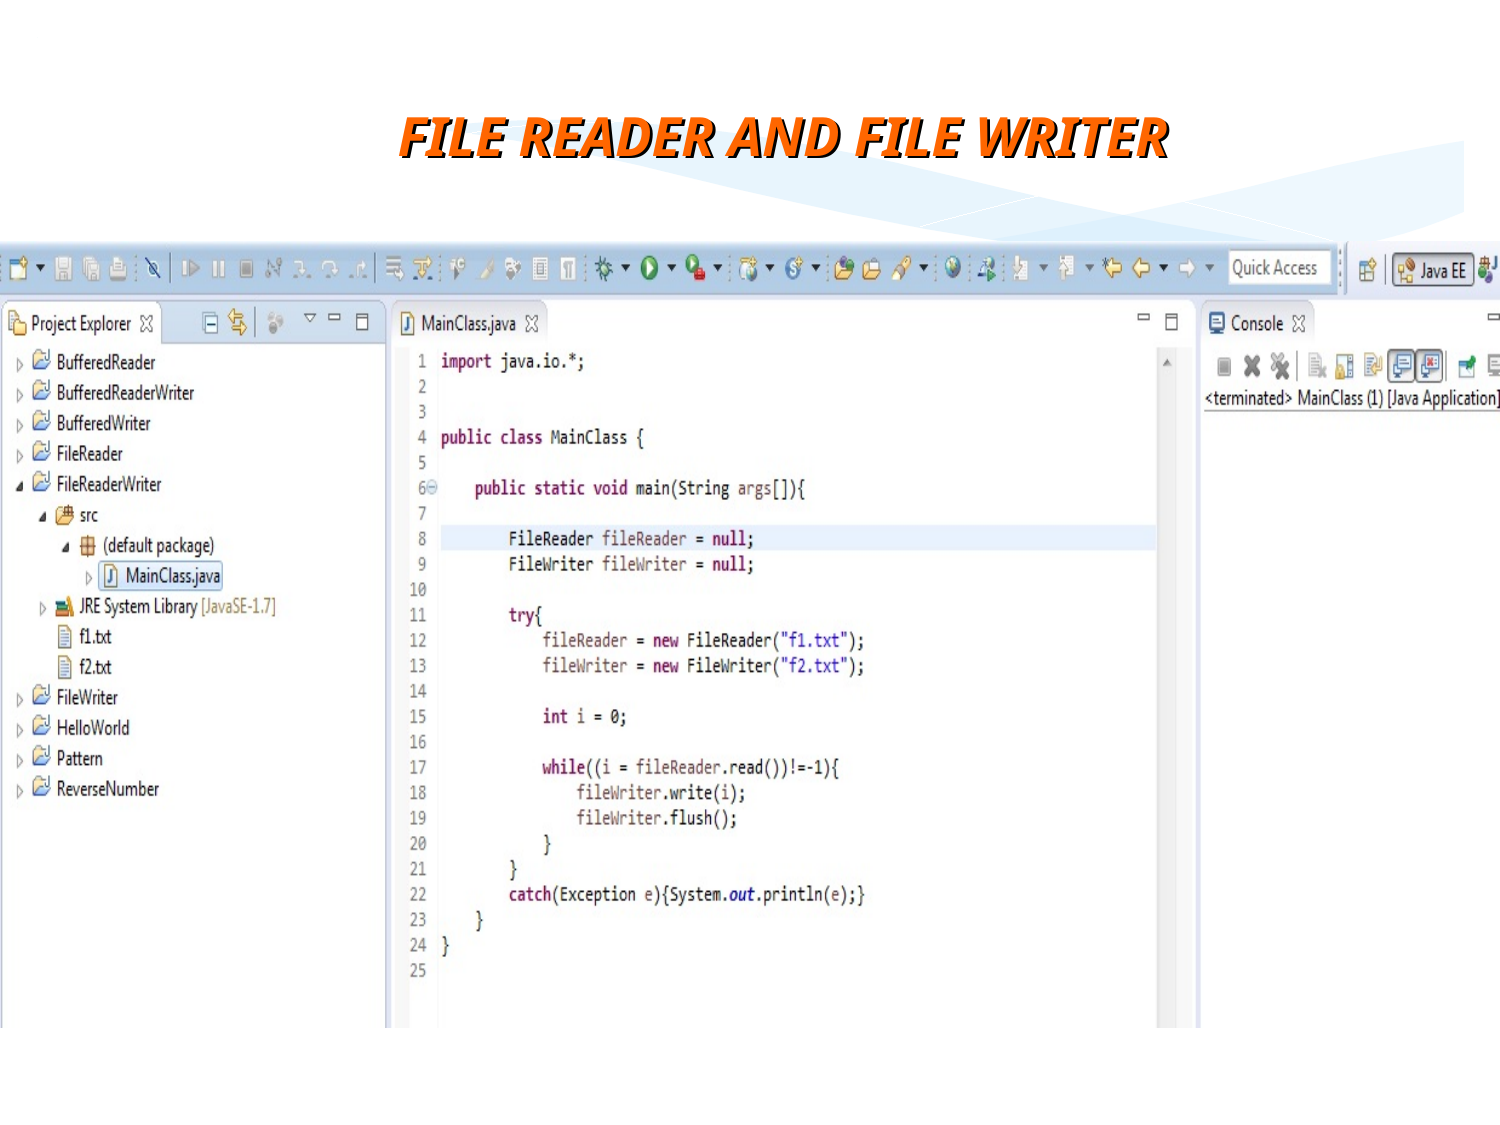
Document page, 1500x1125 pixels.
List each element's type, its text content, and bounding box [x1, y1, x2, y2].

picture [0, 241, 1500, 1028]
text_box FILE READER AND FILE WRITER [326, 53, 1184, 175]
